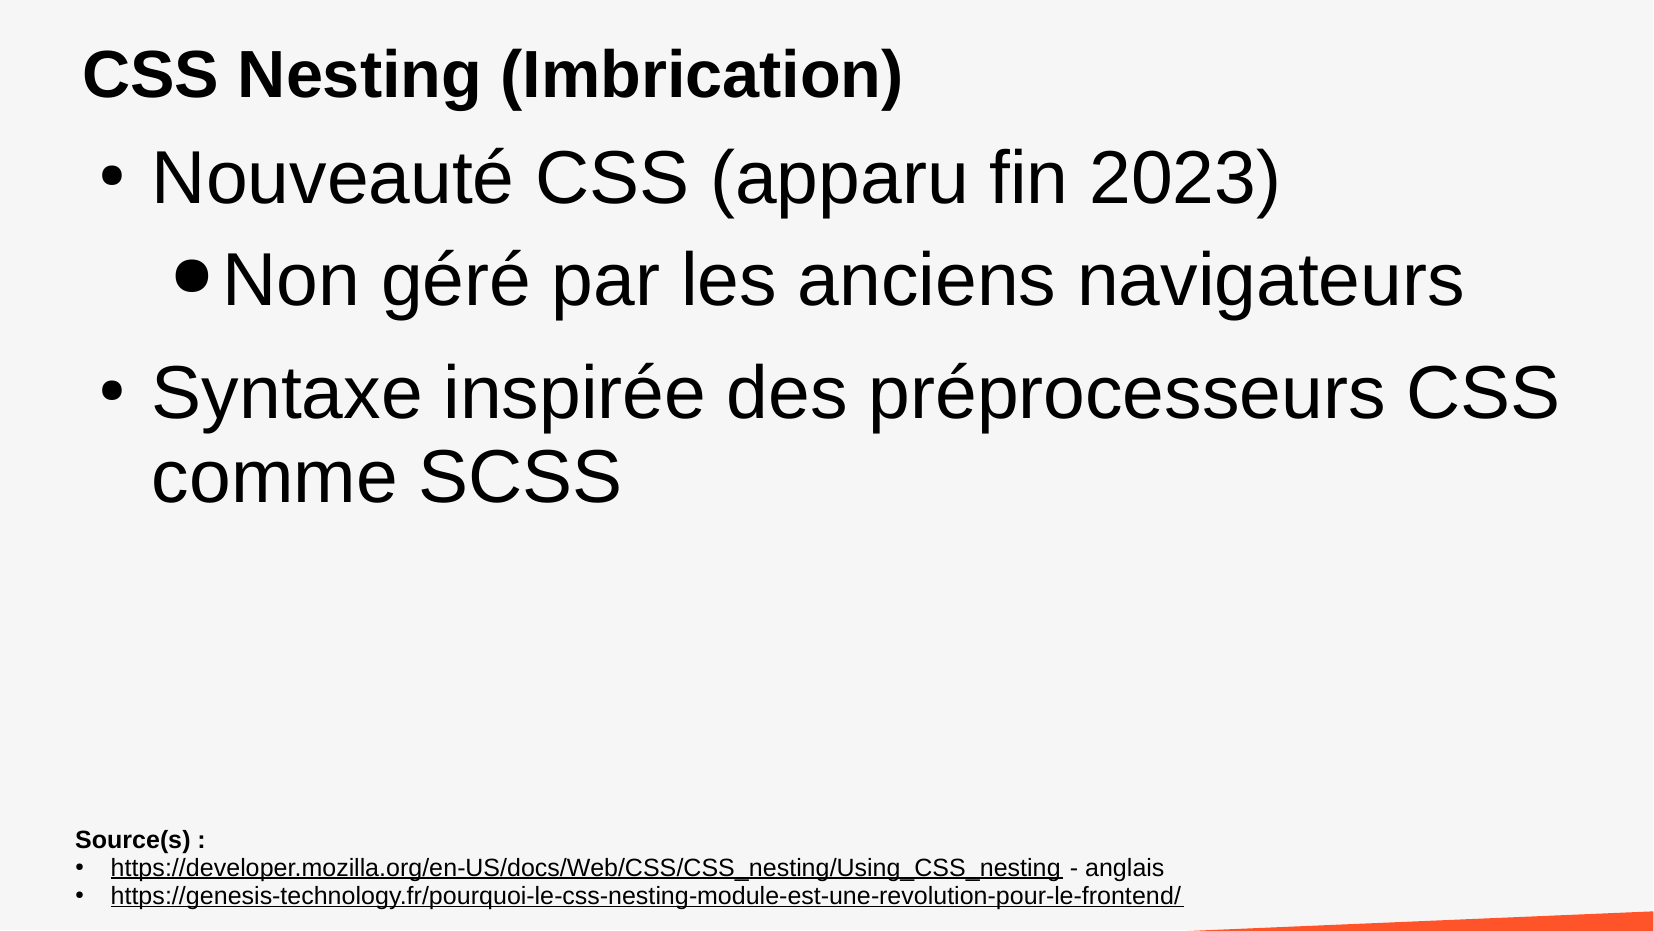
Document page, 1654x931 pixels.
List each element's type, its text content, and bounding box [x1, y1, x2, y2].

text_box [1188, 911, 1654, 931]
title CSS Nesting (Imbrication) [82, 37, 1571, 114]
list Nouveauté CSS (apparu fin 2023) Non géré par les anciens navigateurs Syntaxe inspirée des préprocesseurs CSS comme SCSS [80, 135, 1640, 768]
text_box Source(s) : https://developer.mozilla.org/en-US/docs/Web/CSS/CSS_nesting/Using_CSS_nesting - anglais https://genesis-technology.fr/pourquoi-le-css-nesting-module-est-une-revolution-pour-le-frontend/ [60, 803, 1546, 917]
